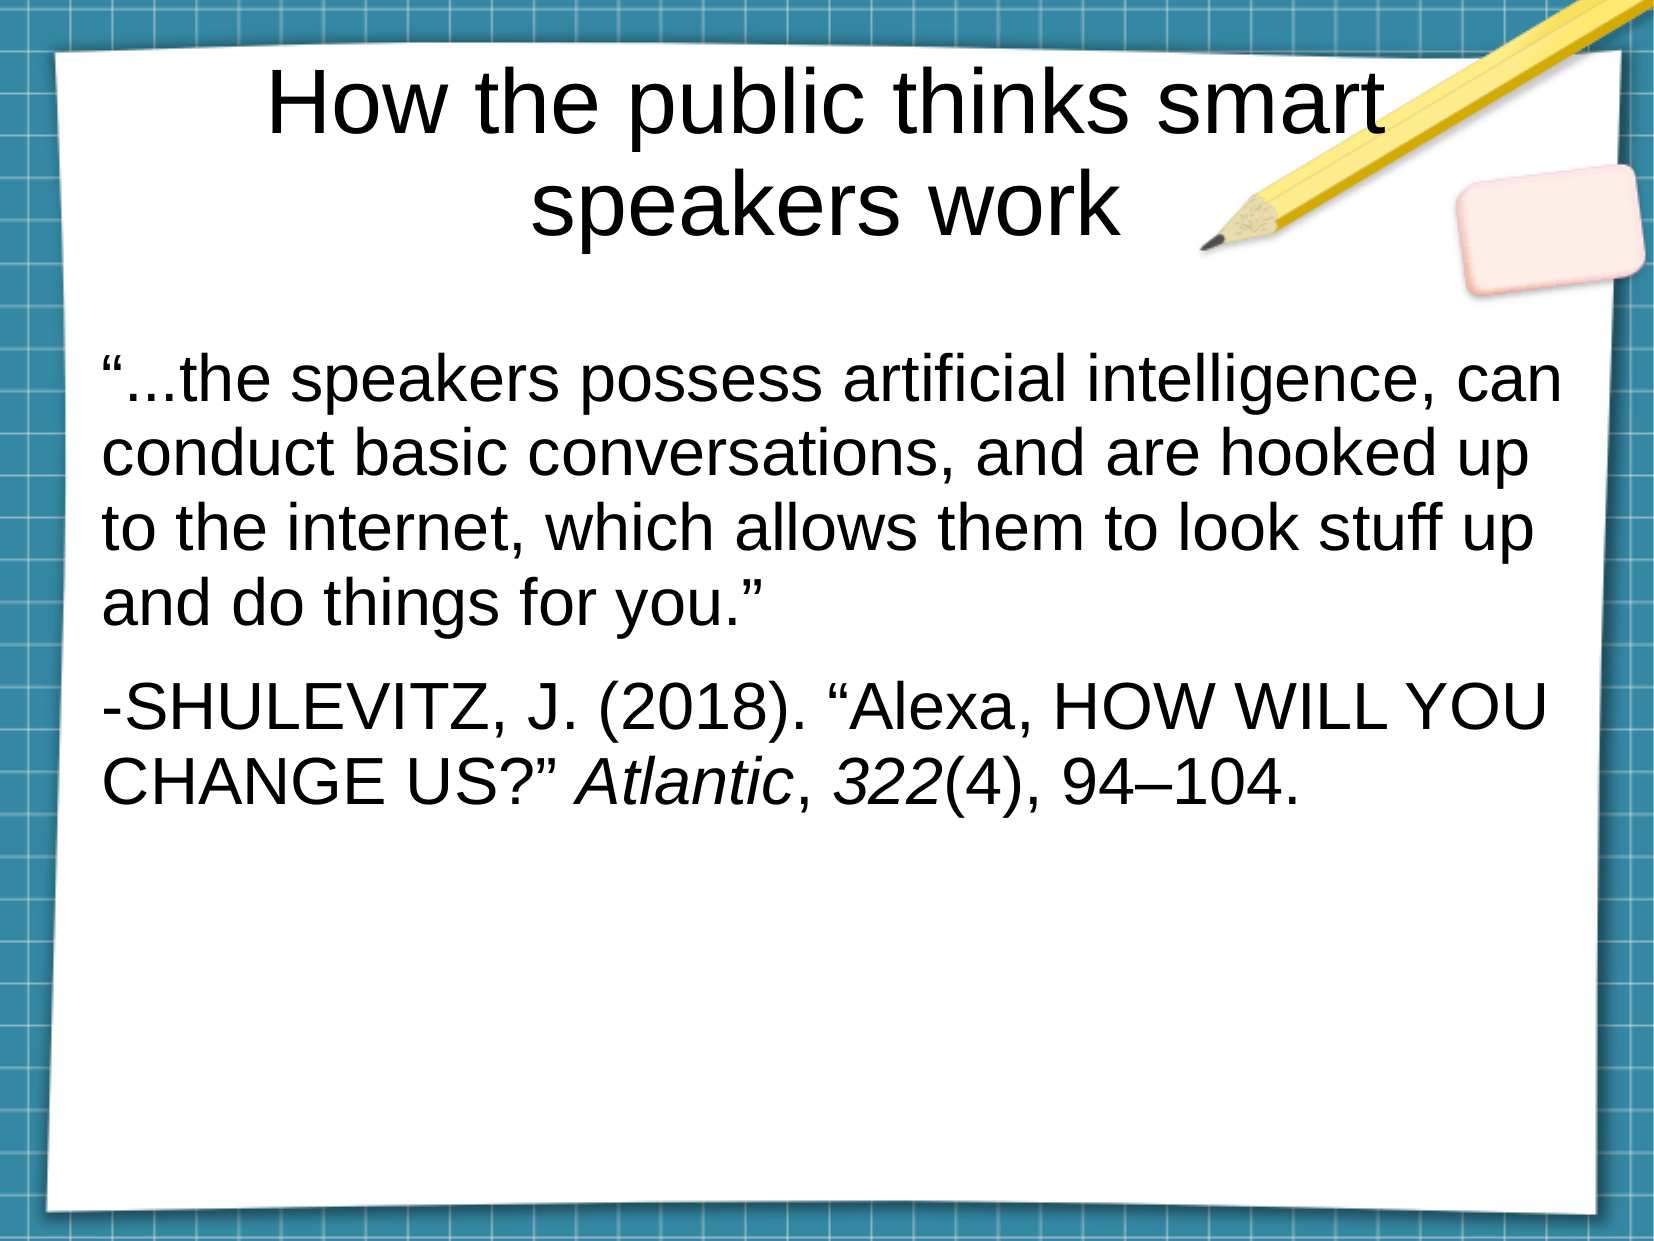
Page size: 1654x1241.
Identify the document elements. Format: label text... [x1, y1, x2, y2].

list “...the speakers possess artificial intelligence, can conduct basic conversations, and are hooked up to the internet, which allows them to look stuff up and do things for you.” -SHULEVITZ, J. (2018). “Alexa, HOW WILL YOU CHANGE US?” Atlantic, 322(4), 94–104. [101, 340, 1591, 826]
picture [0, 0, 1654, 1241]
title How the public thinks smart speakers work [82, 49, 1571, 257]
